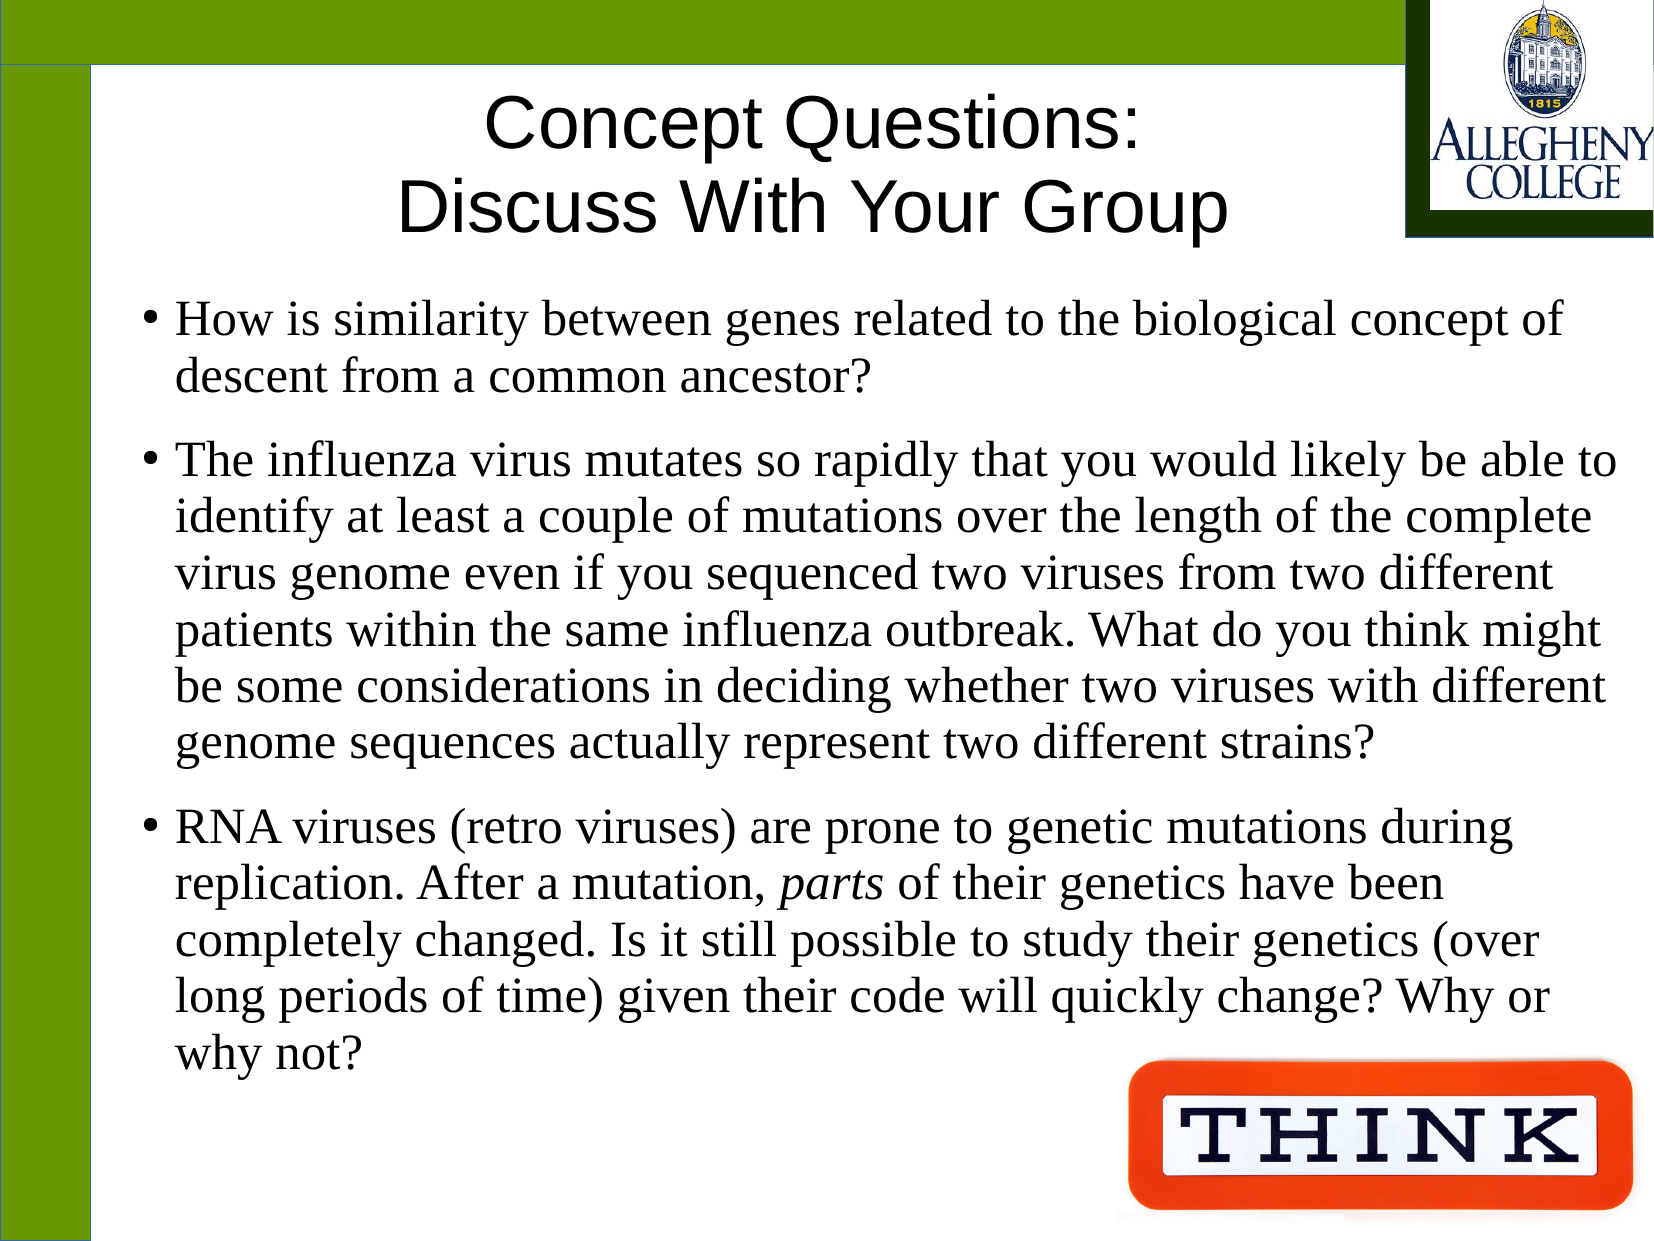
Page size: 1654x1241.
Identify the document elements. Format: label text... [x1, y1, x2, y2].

text_box [0, 0, 1654, 1241]
picture [1117, 1044, 1646, 1223]
list How is similarity between genes related to the biological concept of descent from a common ancestor? The influenza virus mutates so rapidly that you would likely be able to identify at least a couple of mutations over the length of the complete virus genome even if you sequenced two viruses from two different patients within the same influenza outbreak. What do you think might be some considerations in deciding whether two viruses with different genome sequences actually represent two different strains? RNA viruses (retro viruses) are prone to genetic mutations during replication. After a mutation, parts of their genetics have been completely changed. Is it still possible to study their genetics (over long periods of time) given their code will quickly change? Why or why not? [141, 290, 1630, 1141]
title Concept Questions: Discuss With Your Group [112, 65, 1515, 269]
picture [1430, 0, 1654, 210]
